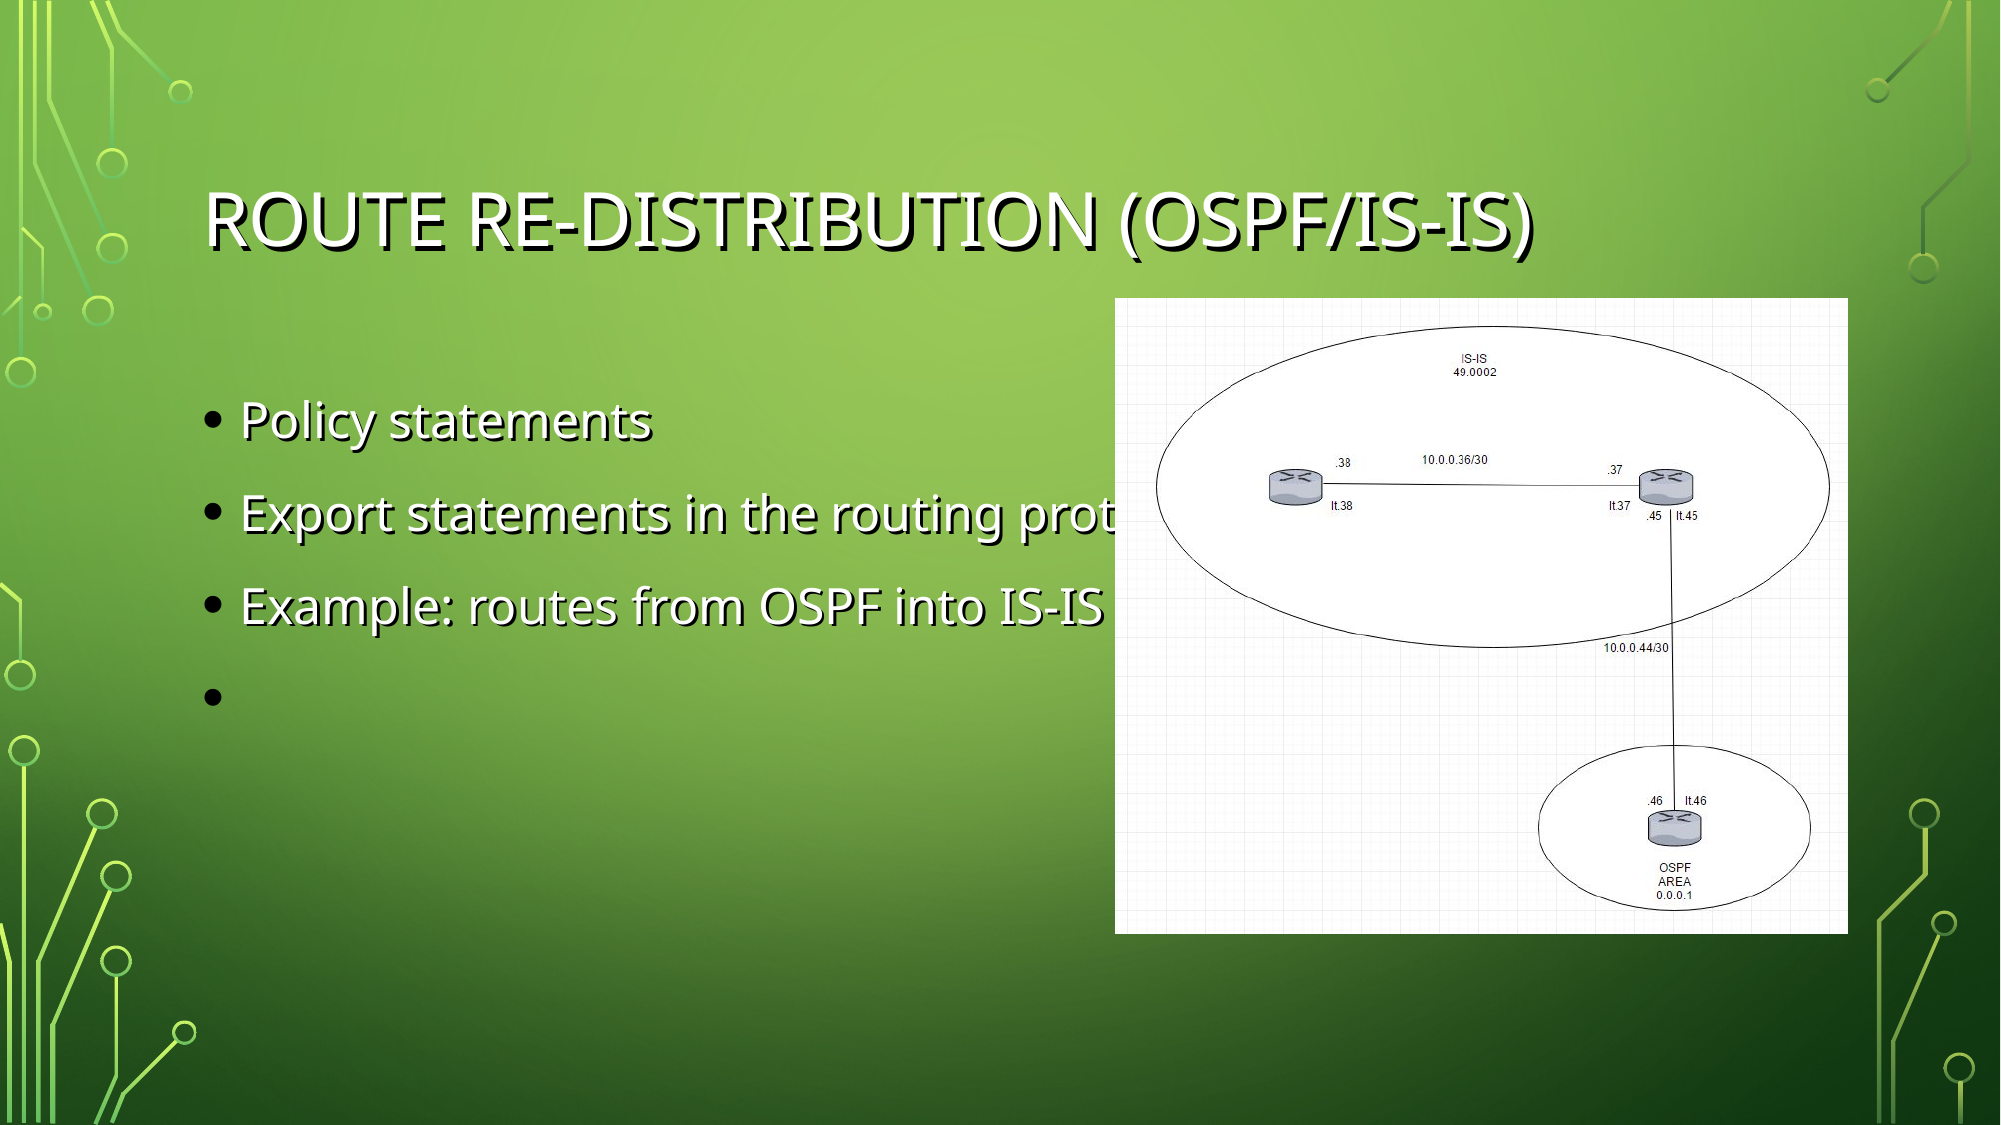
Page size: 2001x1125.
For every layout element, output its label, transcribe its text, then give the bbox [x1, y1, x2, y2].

title Route Re-Distribution (OSPF/IS-IS) [187, 101, 1813, 344]
list Policy statements Export statements in the routing protocols. Example: routes from OSPF into IS-IS [187, 369, 1813, 951]
picture [1115, 298, 1848, 934]
